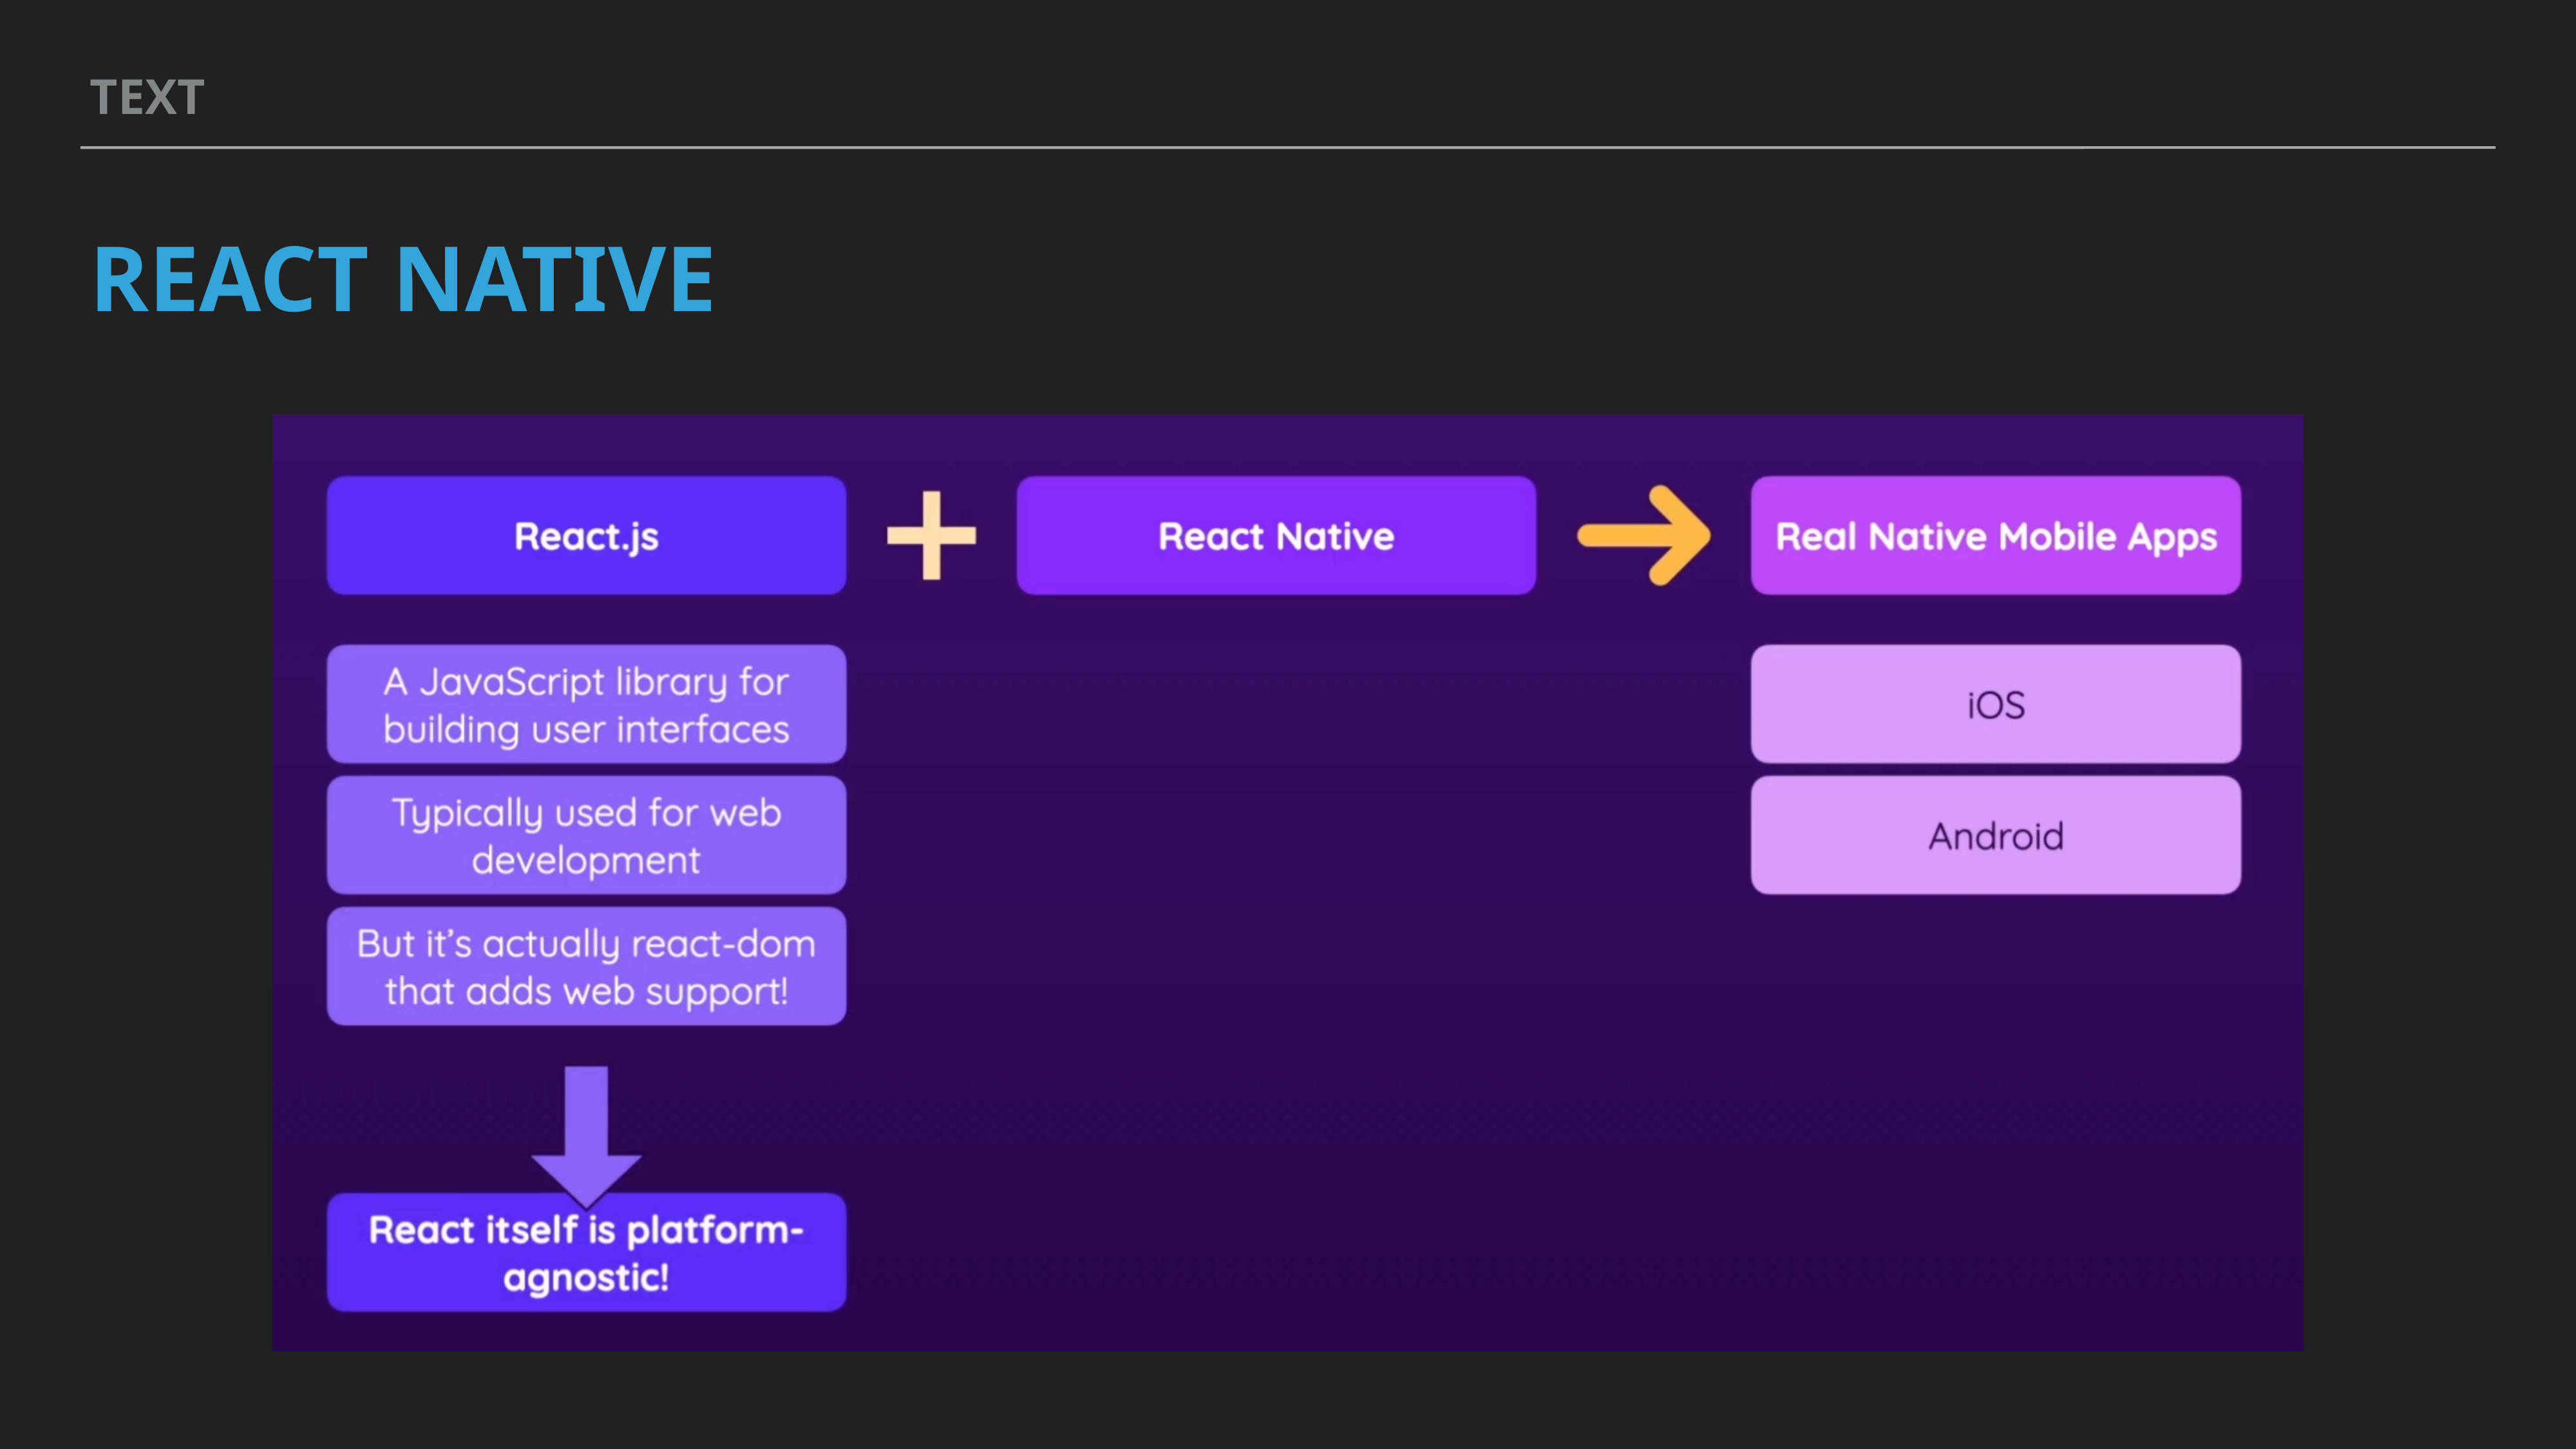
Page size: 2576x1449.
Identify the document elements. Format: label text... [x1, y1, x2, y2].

text_box React Native [80, 228, 2496, 336]
picture [272, 414, 2304, 1351]
